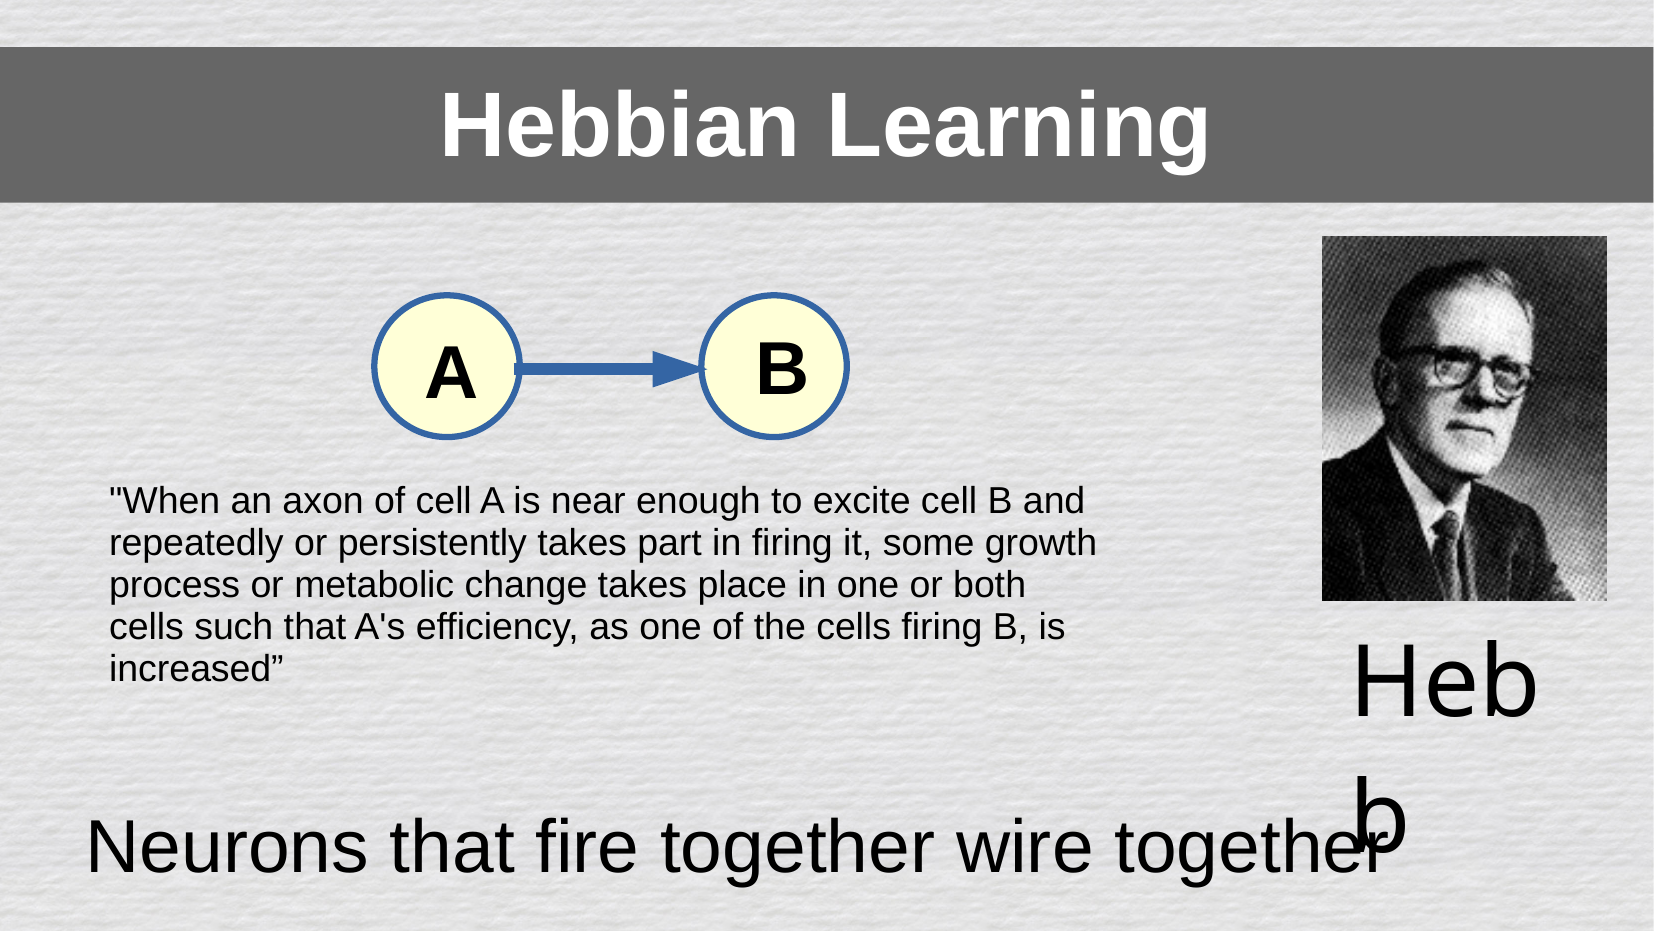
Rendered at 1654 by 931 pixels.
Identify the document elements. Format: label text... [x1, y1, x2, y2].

text_box Neurons that fire together wire together [70, 797, 1430, 898]
text_box [701, 295, 847, 465]
text_box Hebb [1334, 602, 1583, 745]
title Hebbian Learning [0, 47, 1654, 203]
picture [0, 0, 1654, 47]
text_box B [740, 318, 800, 418]
text_box "When an axon of cell A is near enough to excite cell B and repeatedly or persistently takes part in firing it, some growth process or metabolic change takes place in one or both cells such that A's efficiency, as one of the cells firing B, is increased” [94, 472, 1123, 697]
picture [0, 203, 1654, 931]
text_box A [409, 323, 469, 423]
text_box [374, 295, 520, 438]
